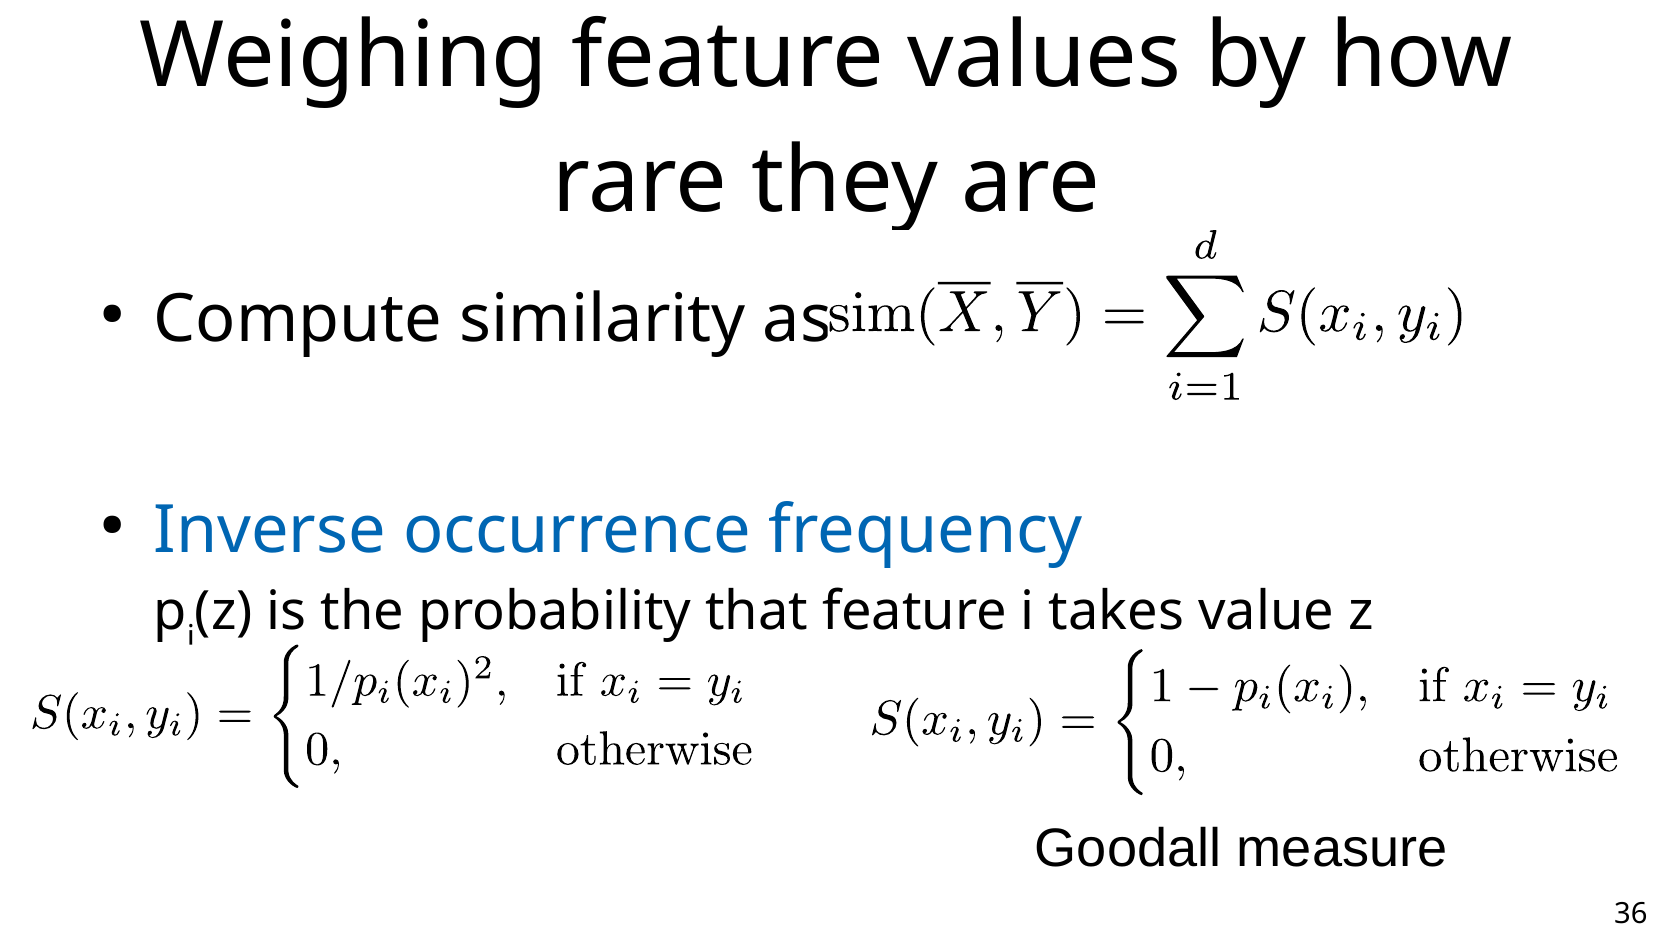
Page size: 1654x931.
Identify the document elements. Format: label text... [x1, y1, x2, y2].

text_box Goodall measure [1020, 810, 1544, 889]
text_box [869, 649, 1619, 796]
list Compute similarity as Inverse occurrence frequency pi(z) is the probability that feature i takes value z [82, 270, 1571, 781]
title Weighing feature values by how rare they are [82, 1, 1571, 226]
text_box [827, 230, 1468, 401]
text_box [30, 644, 753, 788]
